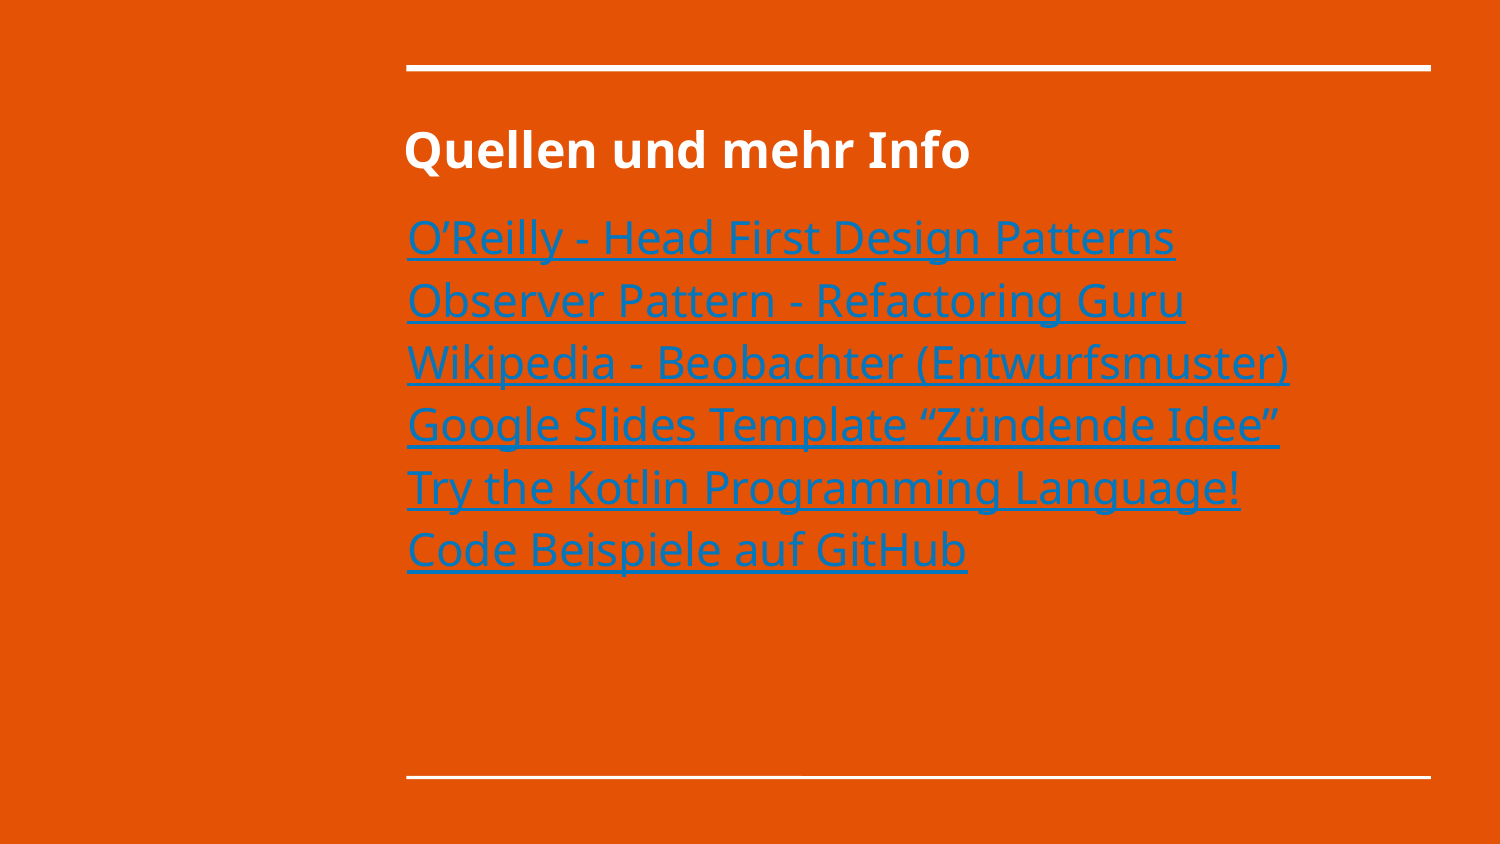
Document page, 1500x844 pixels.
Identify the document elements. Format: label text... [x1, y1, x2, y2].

subtitle O’Reilly - Head First Design Patterns Observer Pattern - Refactoring Guru Wikipedia - Beobachter (Entwurfsmuster) Google Slides Template “Zündende Idee” Try the Kotlin Programming Language! Code Beispiele auf GitHub [392, 193, 1431, 735]
title Quellen und mehr Info [389, 103, 1428, 194]
